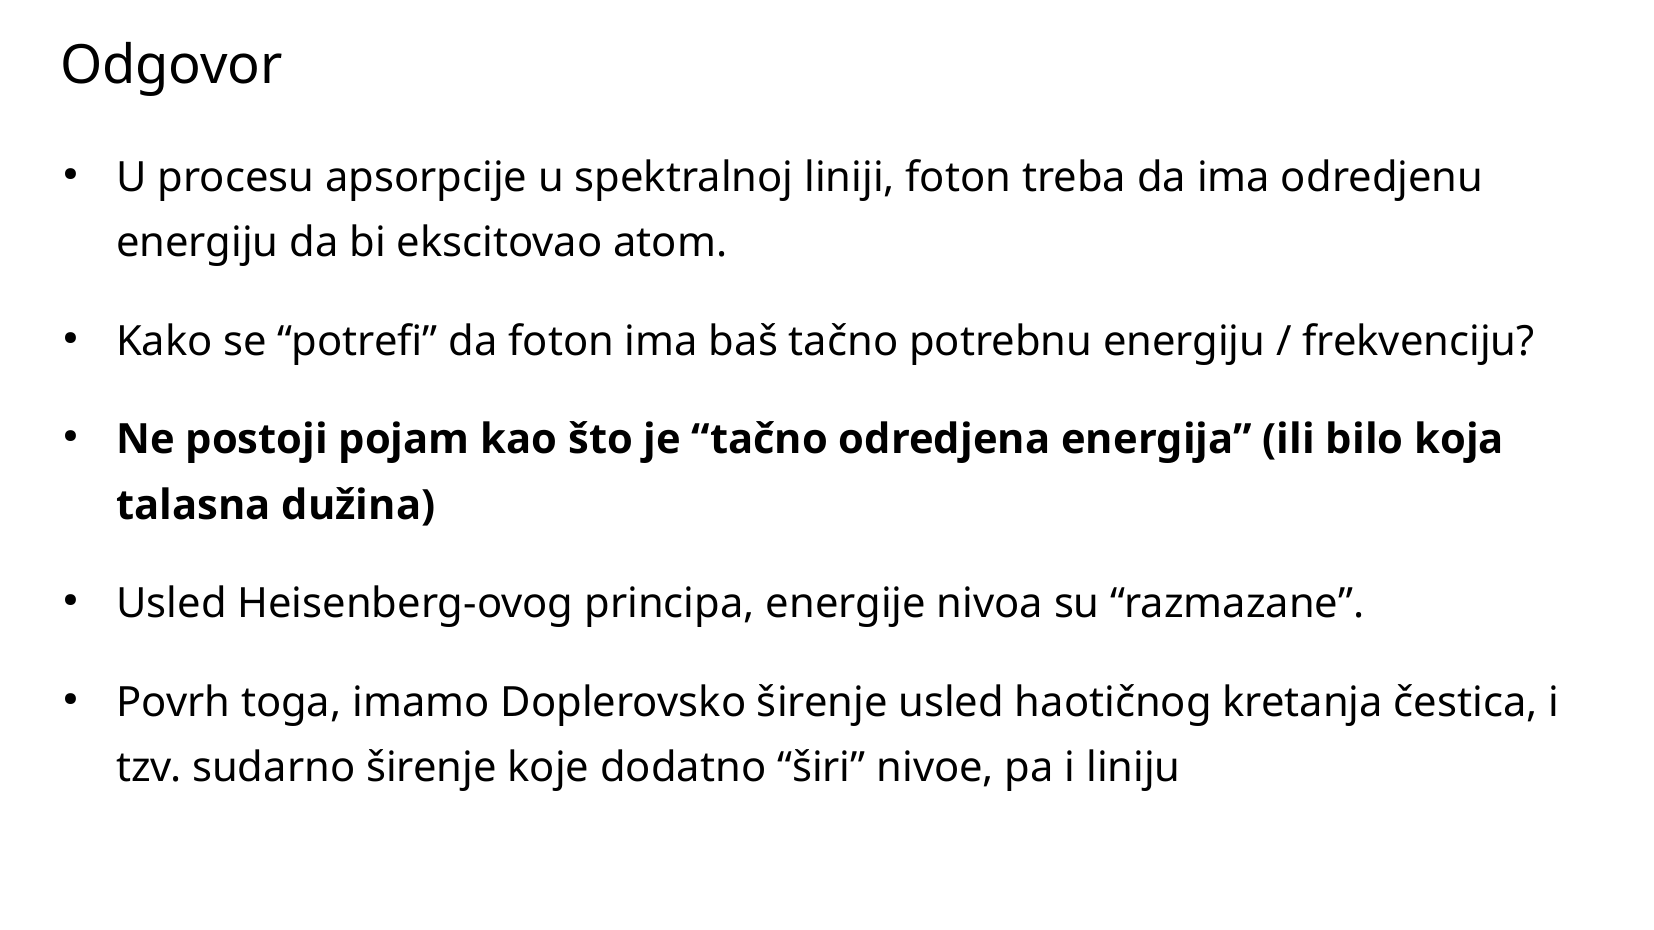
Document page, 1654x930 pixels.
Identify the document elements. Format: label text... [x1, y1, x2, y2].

title Odgovor [59, 13, 1648, 113]
list U procesu apsorpcije u spektralnoj liniji, foton treba da ima odredjenu energiju da bi ekscitovao atom. Kako se “potrefi” da foton ima baš tačno potrebnu energiju / frekvenciju? Ne postoji pojam kao što je “tačno odredjena energija” (ili bilo koja talasna dužina) Usled Heisenberg-ovog principa, energije nivoa su “razmazane”. Povrh toga, imamo Doplerovsko širenje usled haotičnog kretanja čestica, i tzv. sudarno širenje koje dodatno “širi” nivoe, pa i liniju [45, 138, 1613, 868]
